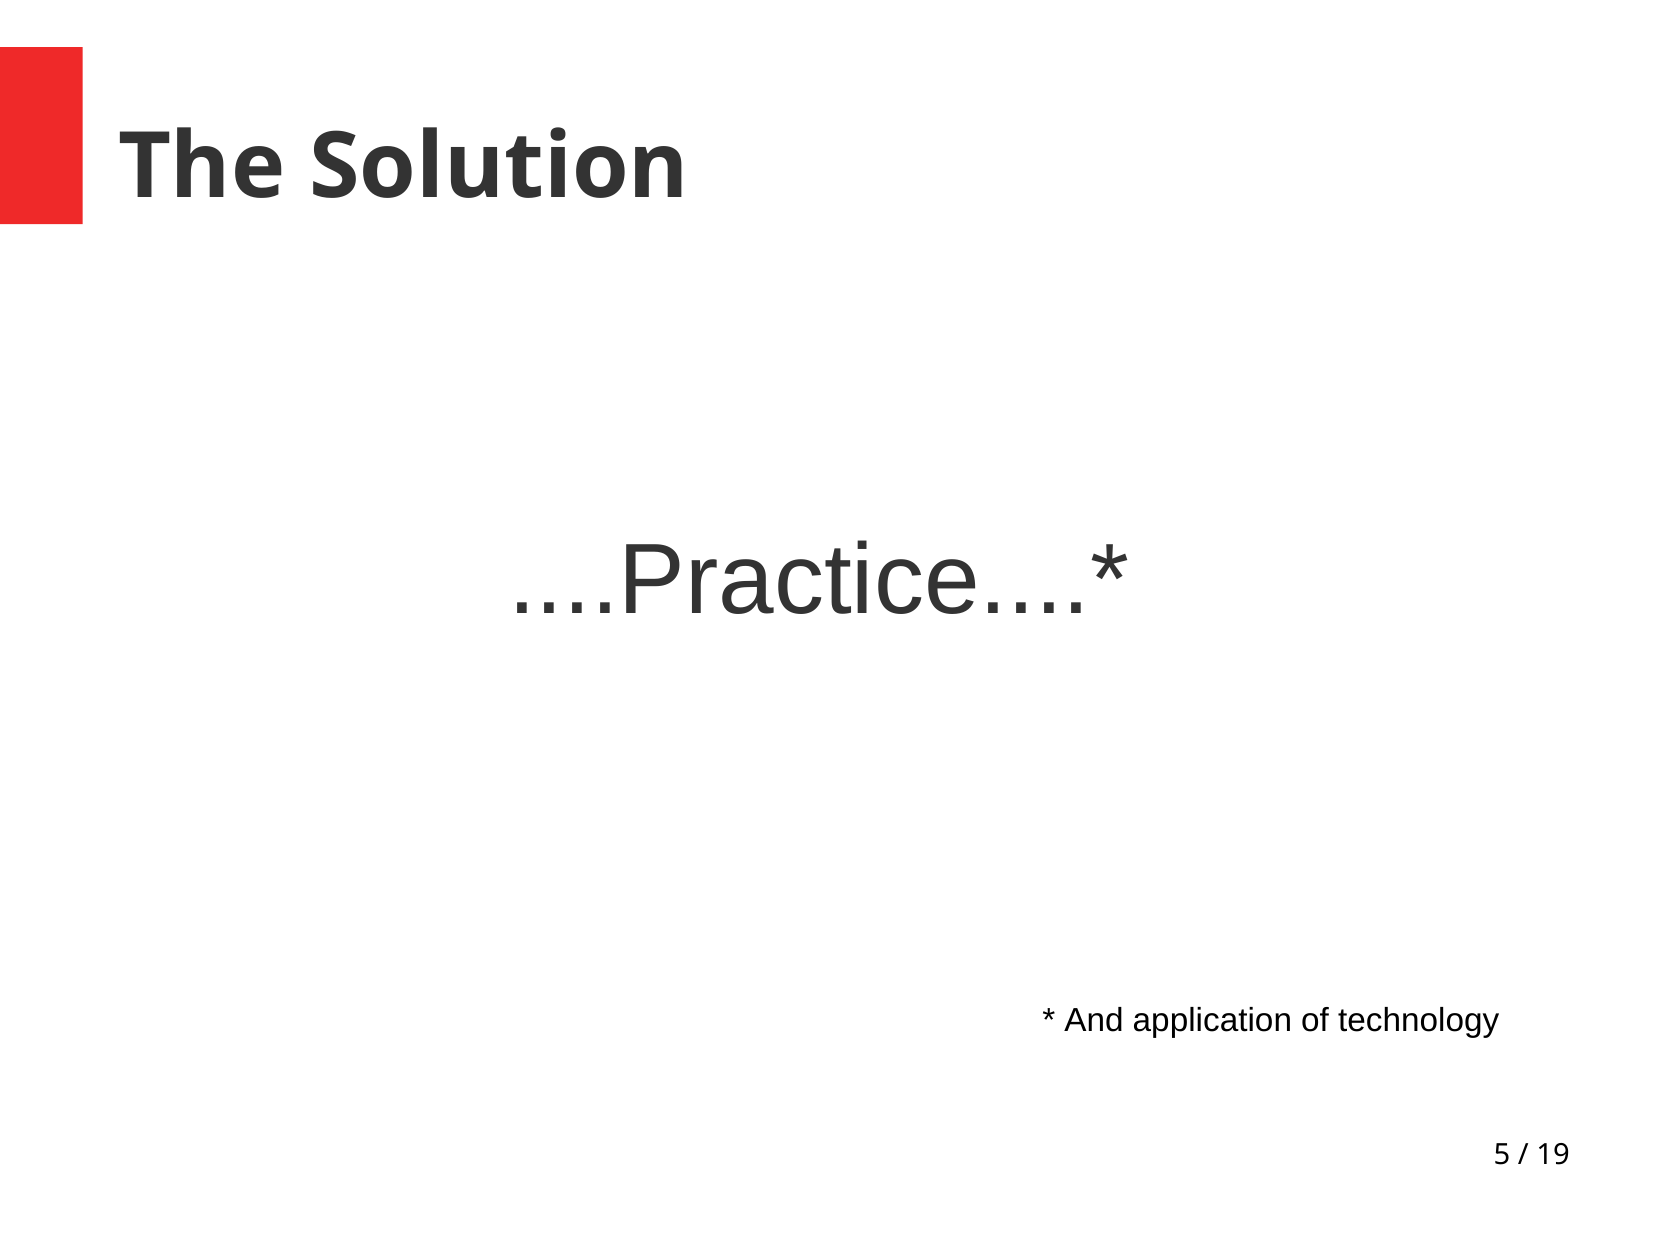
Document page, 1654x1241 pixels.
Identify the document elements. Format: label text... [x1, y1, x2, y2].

text_box * And application of technology [1027, 994, 1607, 1087]
list ....Practice....* [507, 519, 1181, 709]
title The Solution [118, 49, 1571, 257]
